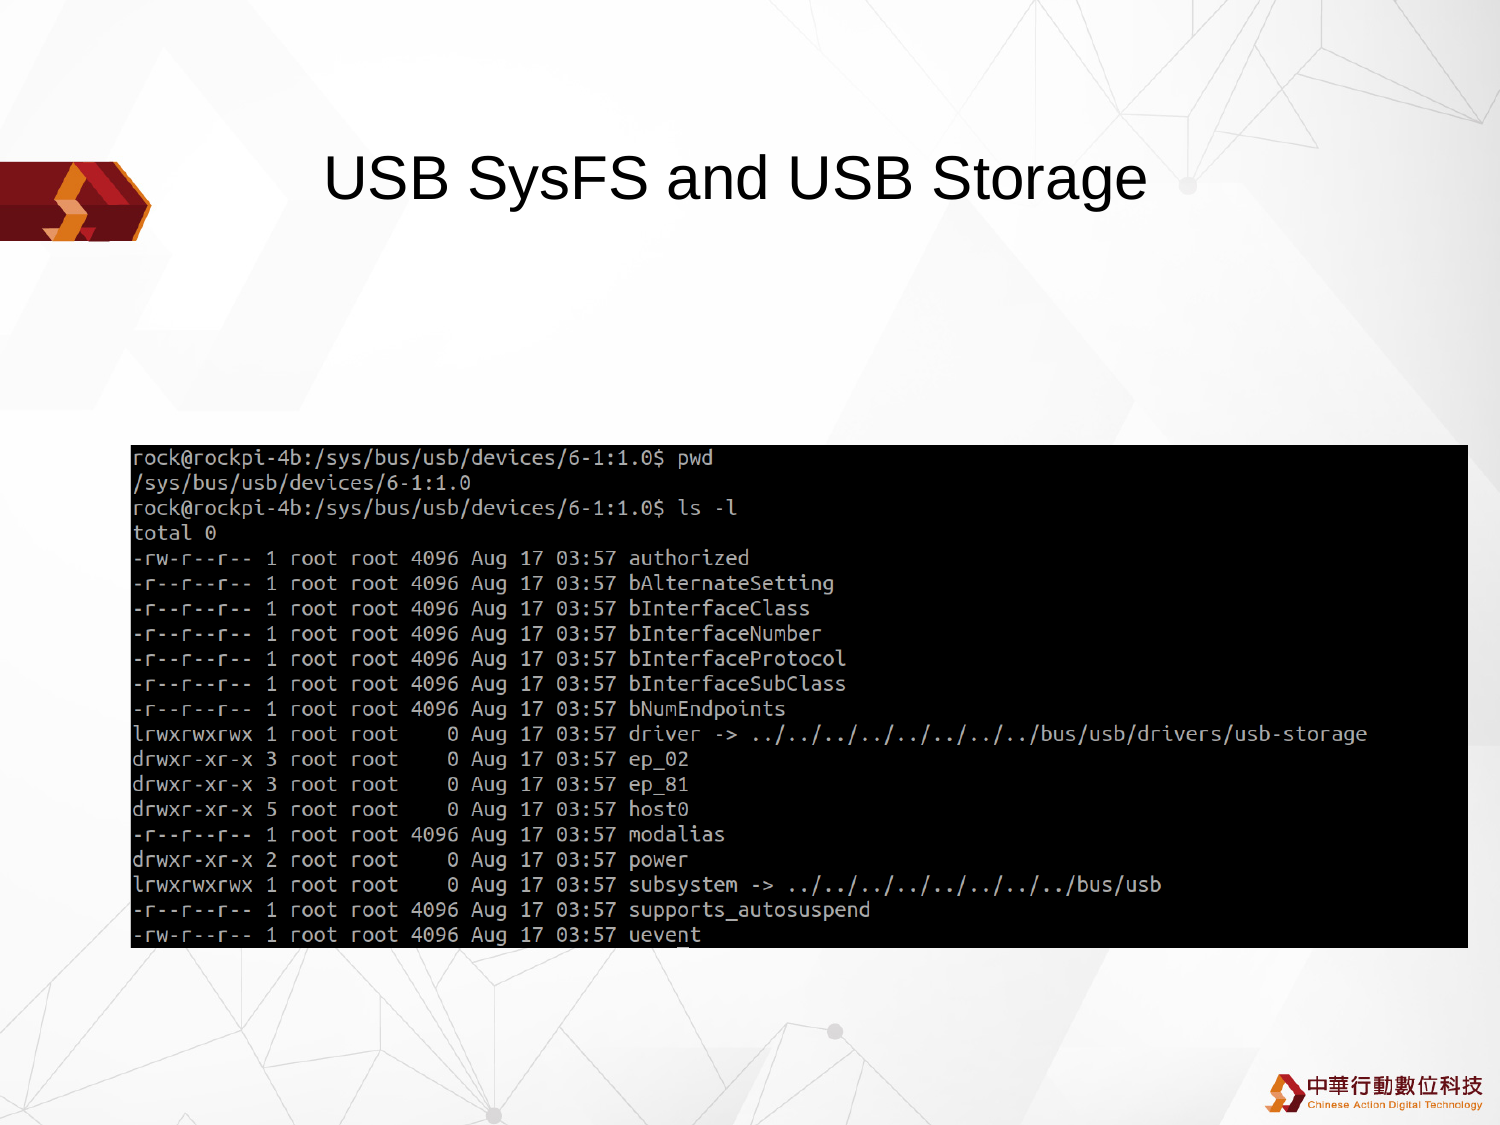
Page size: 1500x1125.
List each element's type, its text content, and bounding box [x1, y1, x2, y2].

picture [0, 0, 1500, 1125]
title USB SysFS and USB Storage [107, 101, 1367, 255]
